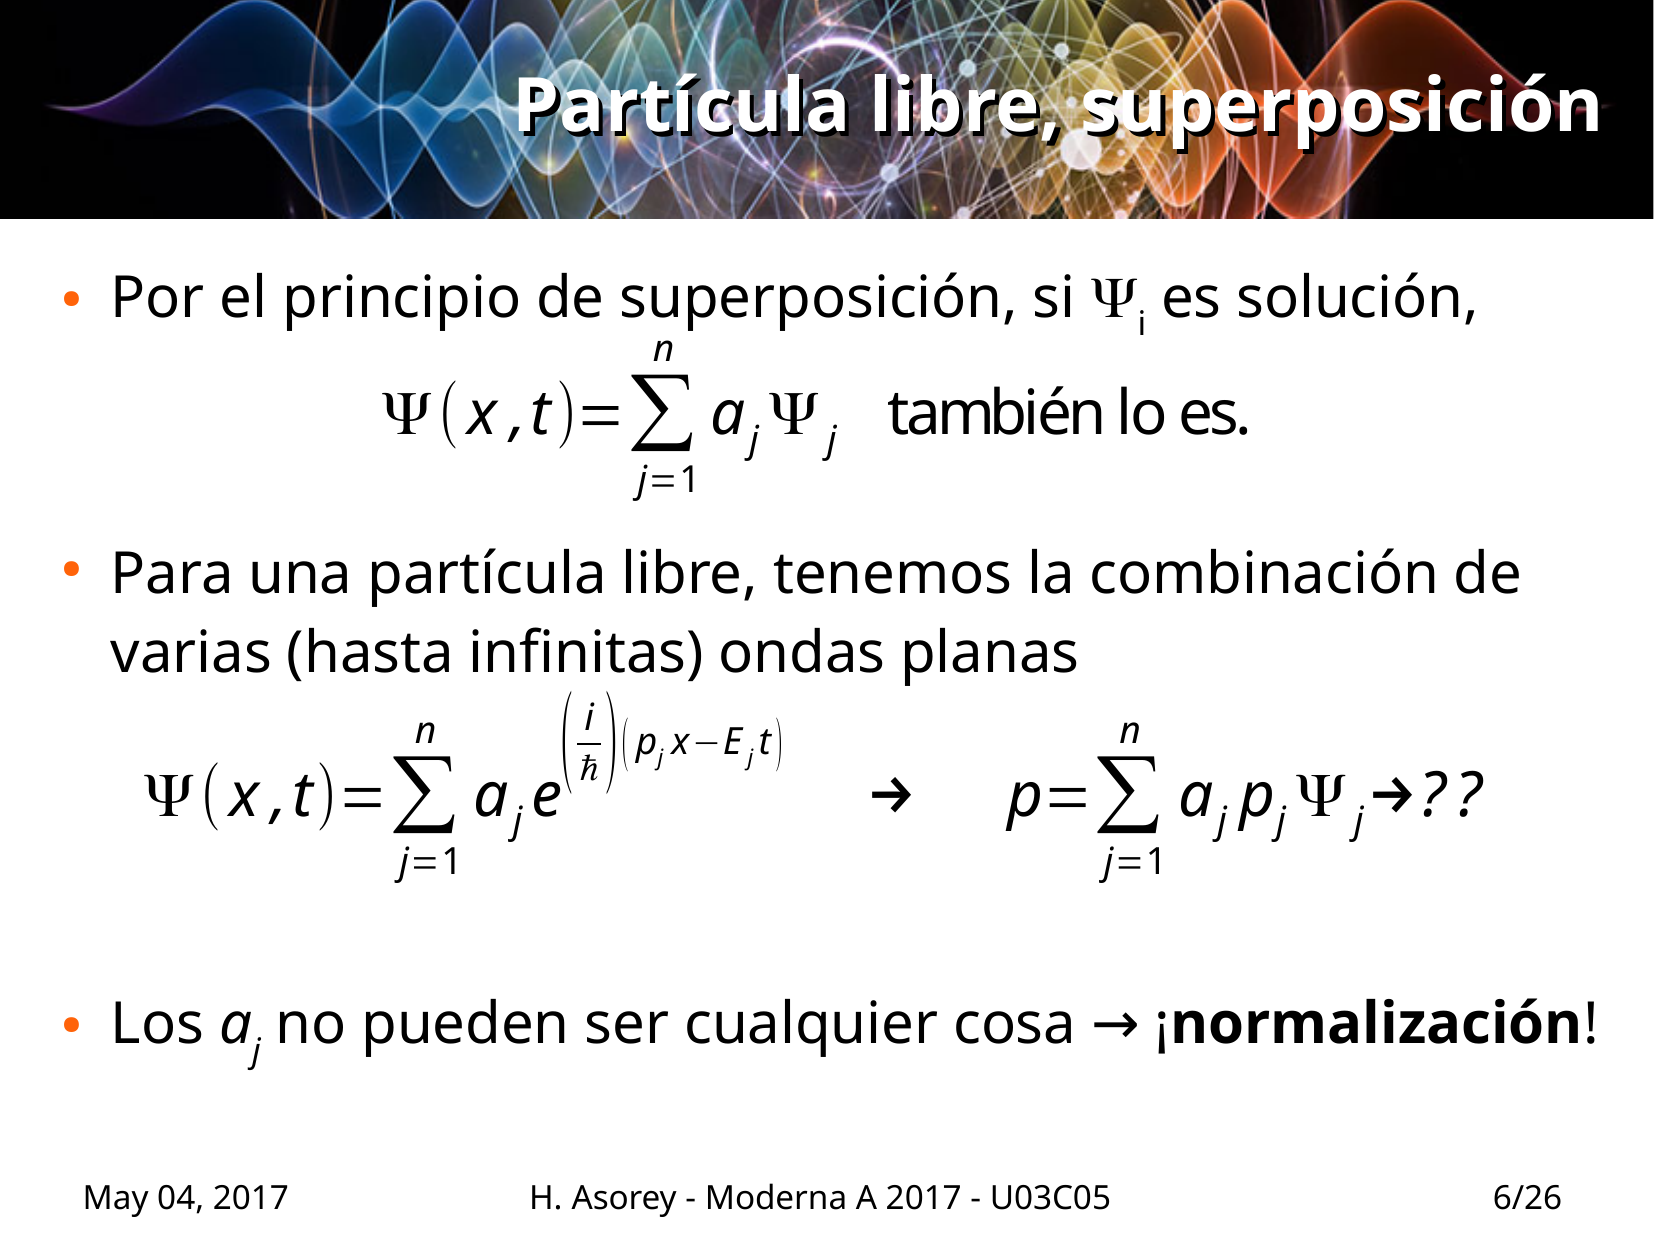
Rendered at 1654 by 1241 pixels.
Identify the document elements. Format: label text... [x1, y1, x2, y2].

picture [0, 0, 1654, 219]
chart [373, 325, 1256, 502]
list Por el principio de superposición, si Yi es solución, Para una partícula libre, tenemos la combinación de varias (hasta infinitas) ondas planas Los aj no pueden ser cualquier cosa → ¡normalización! [45, 255, 1606, 1156]
chart [135, 690, 1490, 884]
title Partícula libre, superposición [45, 15, 1606, 191]
